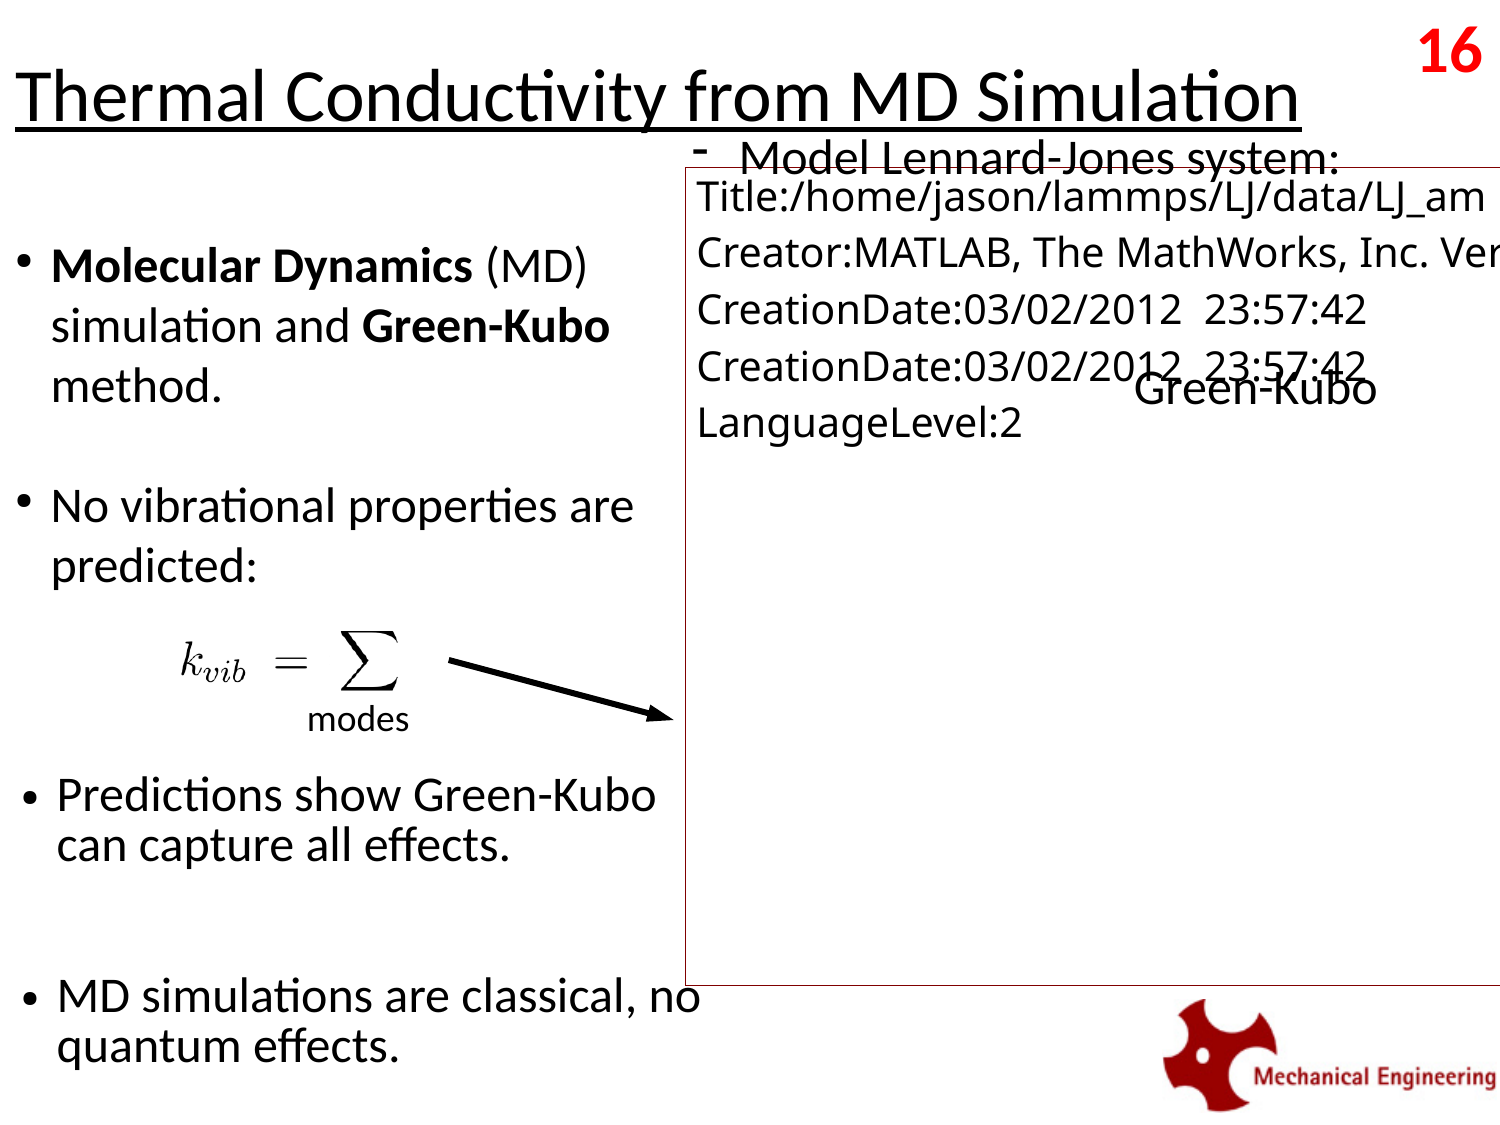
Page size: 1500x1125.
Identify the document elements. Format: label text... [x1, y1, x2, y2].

picture [261, 625, 310, 696]
title Thermal Conductivity from MD Simulation [0, 0, 1351, 186]
text_box Model Lennard-Jones system: [677, 116, 1500, 192]
picture [682, 192, 1500, 986]
picture [329, 608, 400, 696]
text_box Predictions show Green-Kubo can capture all effects. [6, 766, 736, 957]
text_box 16 [1400, 0, 1499, 93]
text_box modes [256, 696, 527, 766]
text_box MD simulations are classical, no quantum effects. [6, 967, 811, 1116]
picture [1162, 999, 1497, 1113]
text_box Molecular Dynamics (MD) simulation and Green-Kubo method. No vibrational properties are predicted: [0, 224, 736, 600]
text_box Green-Kubo [1119, 360, 1443, 434]
picture [173, 625, 250, 703]
